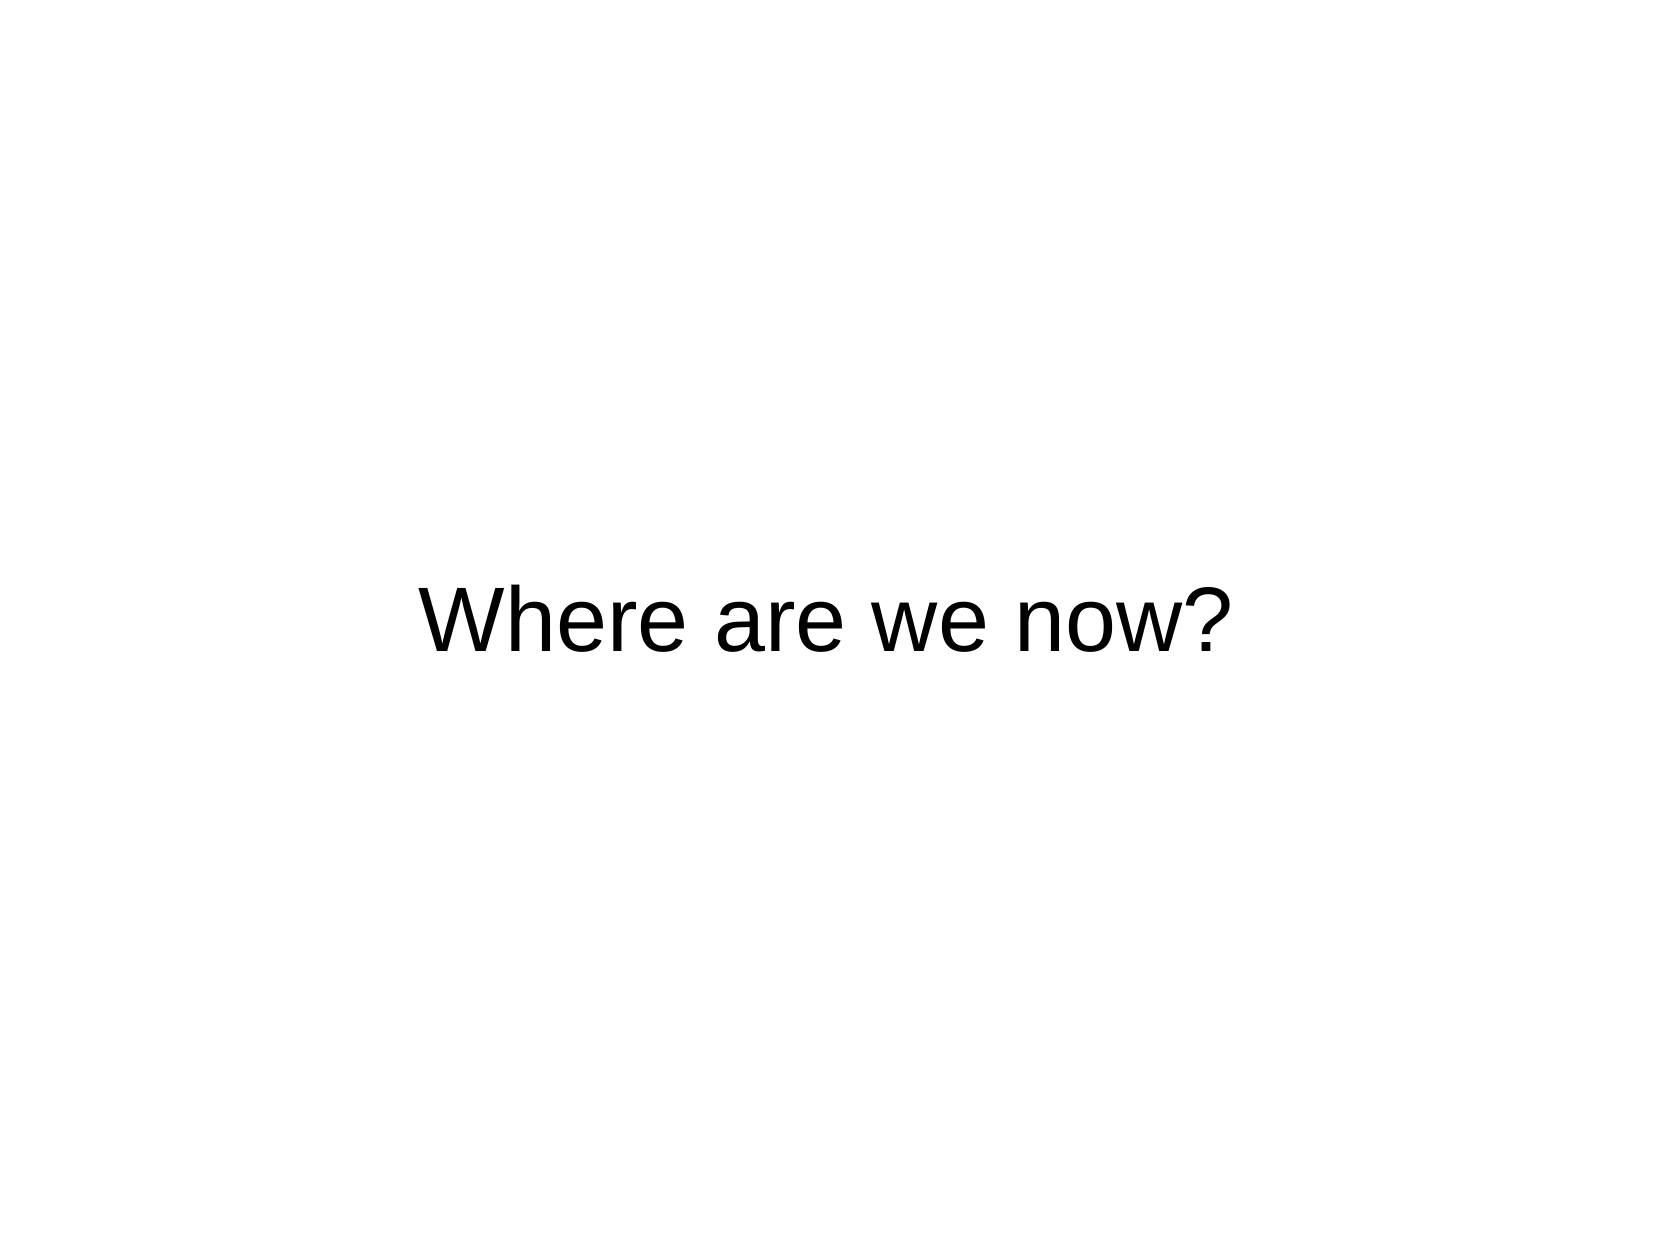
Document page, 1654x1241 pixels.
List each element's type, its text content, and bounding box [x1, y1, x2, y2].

title Where are we now? [82, 516, 1571, 724]
